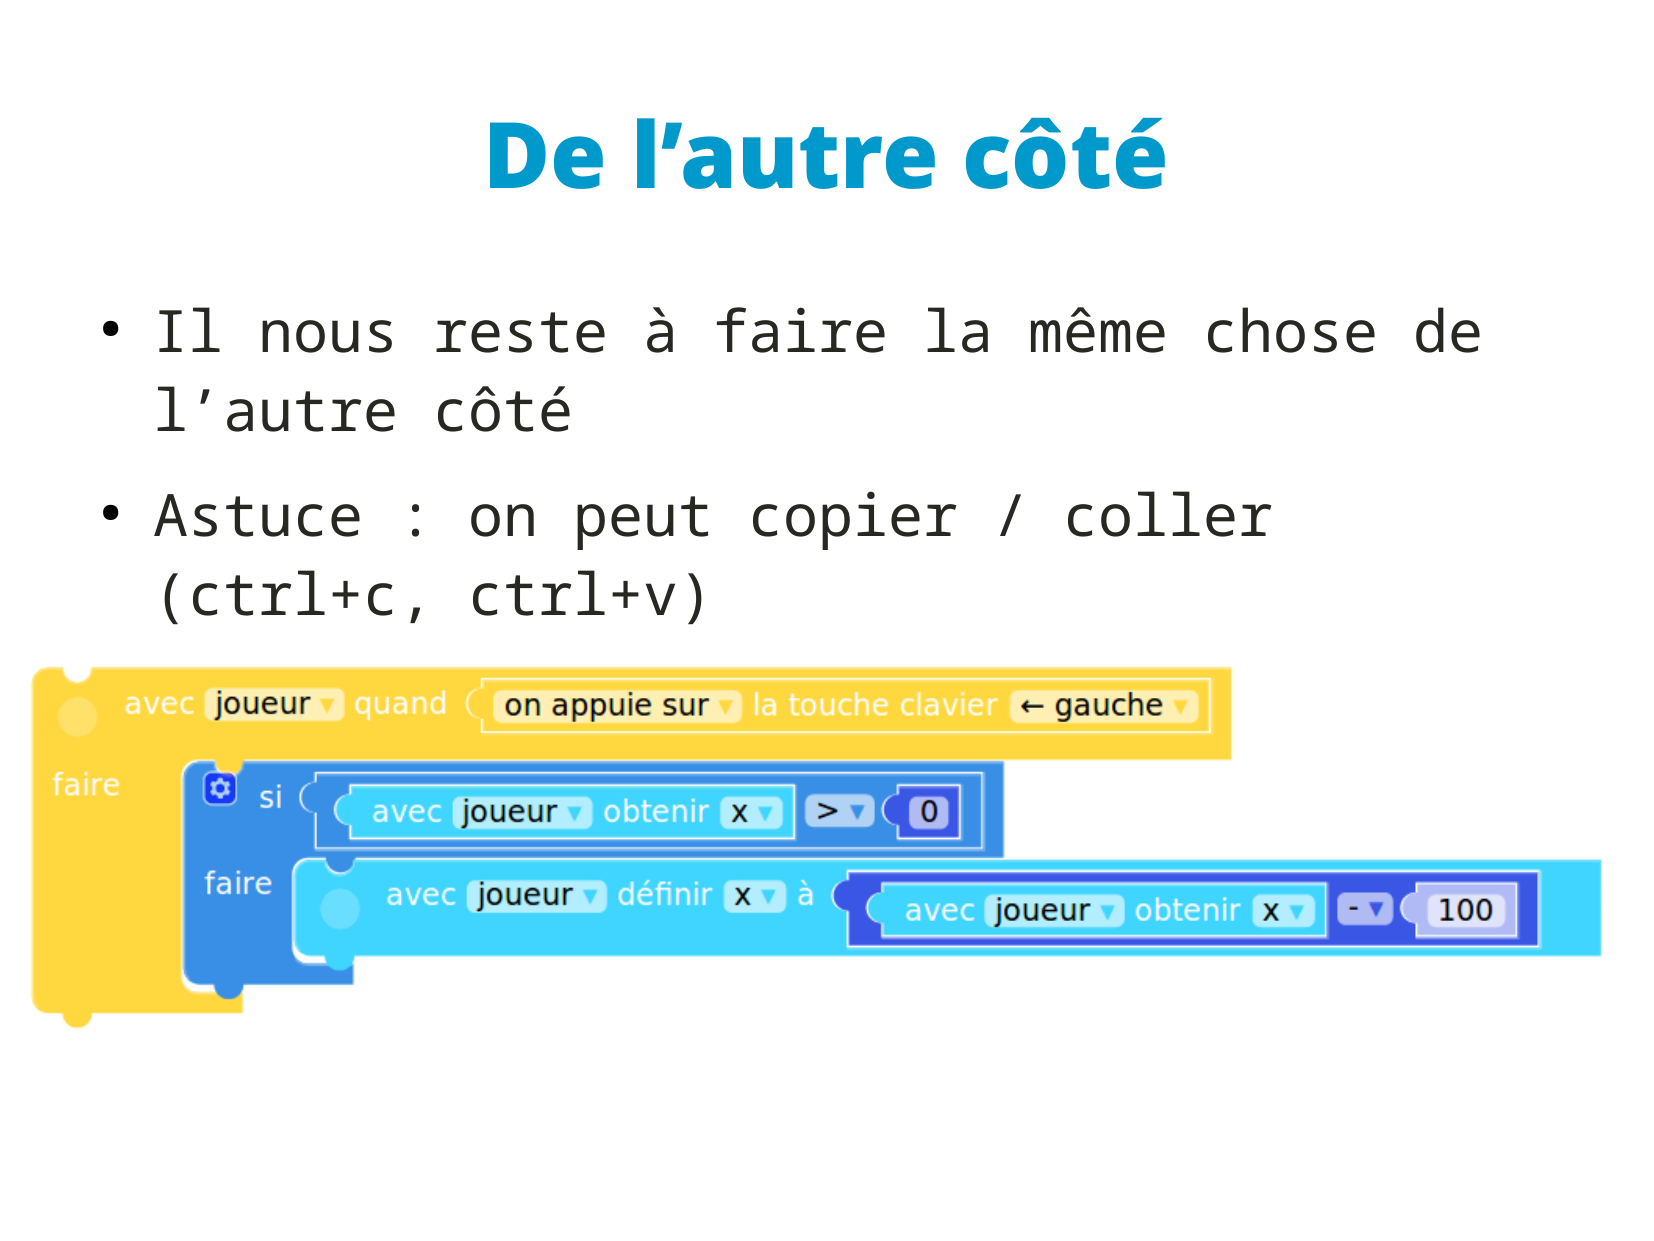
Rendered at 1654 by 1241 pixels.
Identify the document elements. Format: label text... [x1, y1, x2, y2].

picture [20, 650, 1633, 1040]
list Il nous reste à faire la même chose de l’autre côté Astuce : on peut copier / coller (ctrl+c, ctrl+v) [82, 290, 1571, 650]
title De l’autre côté [82, 49, 1571, 257]
